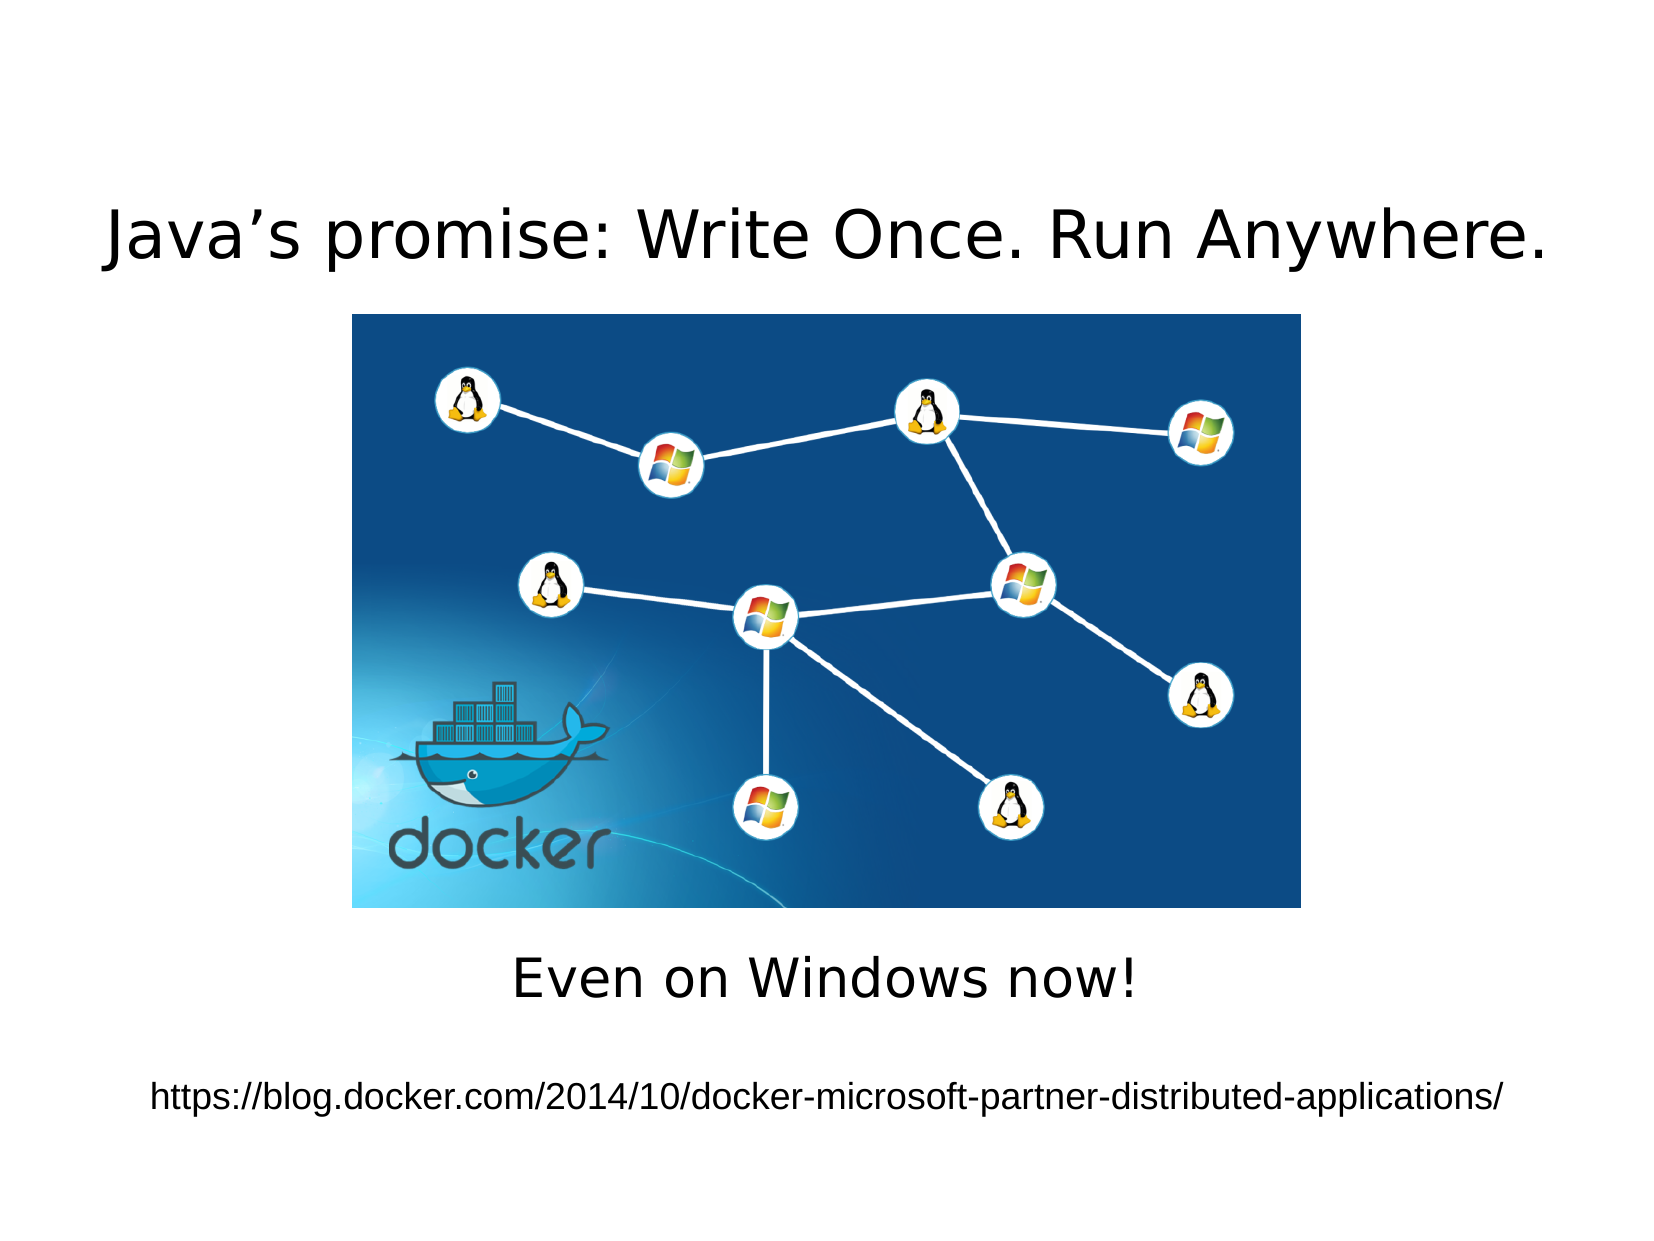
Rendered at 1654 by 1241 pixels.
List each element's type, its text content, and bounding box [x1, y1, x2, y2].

text_box Even on Windows now! https://blog.docker.com/2014/10/docker-microsoft-partner-distributed-applications/ [134, 939, 1519, 1241]
picture [352, 314, 1301, 908]
text_box Java’s promise: Write Once. Run Anywhere. [90, 189, 1567, 494]
